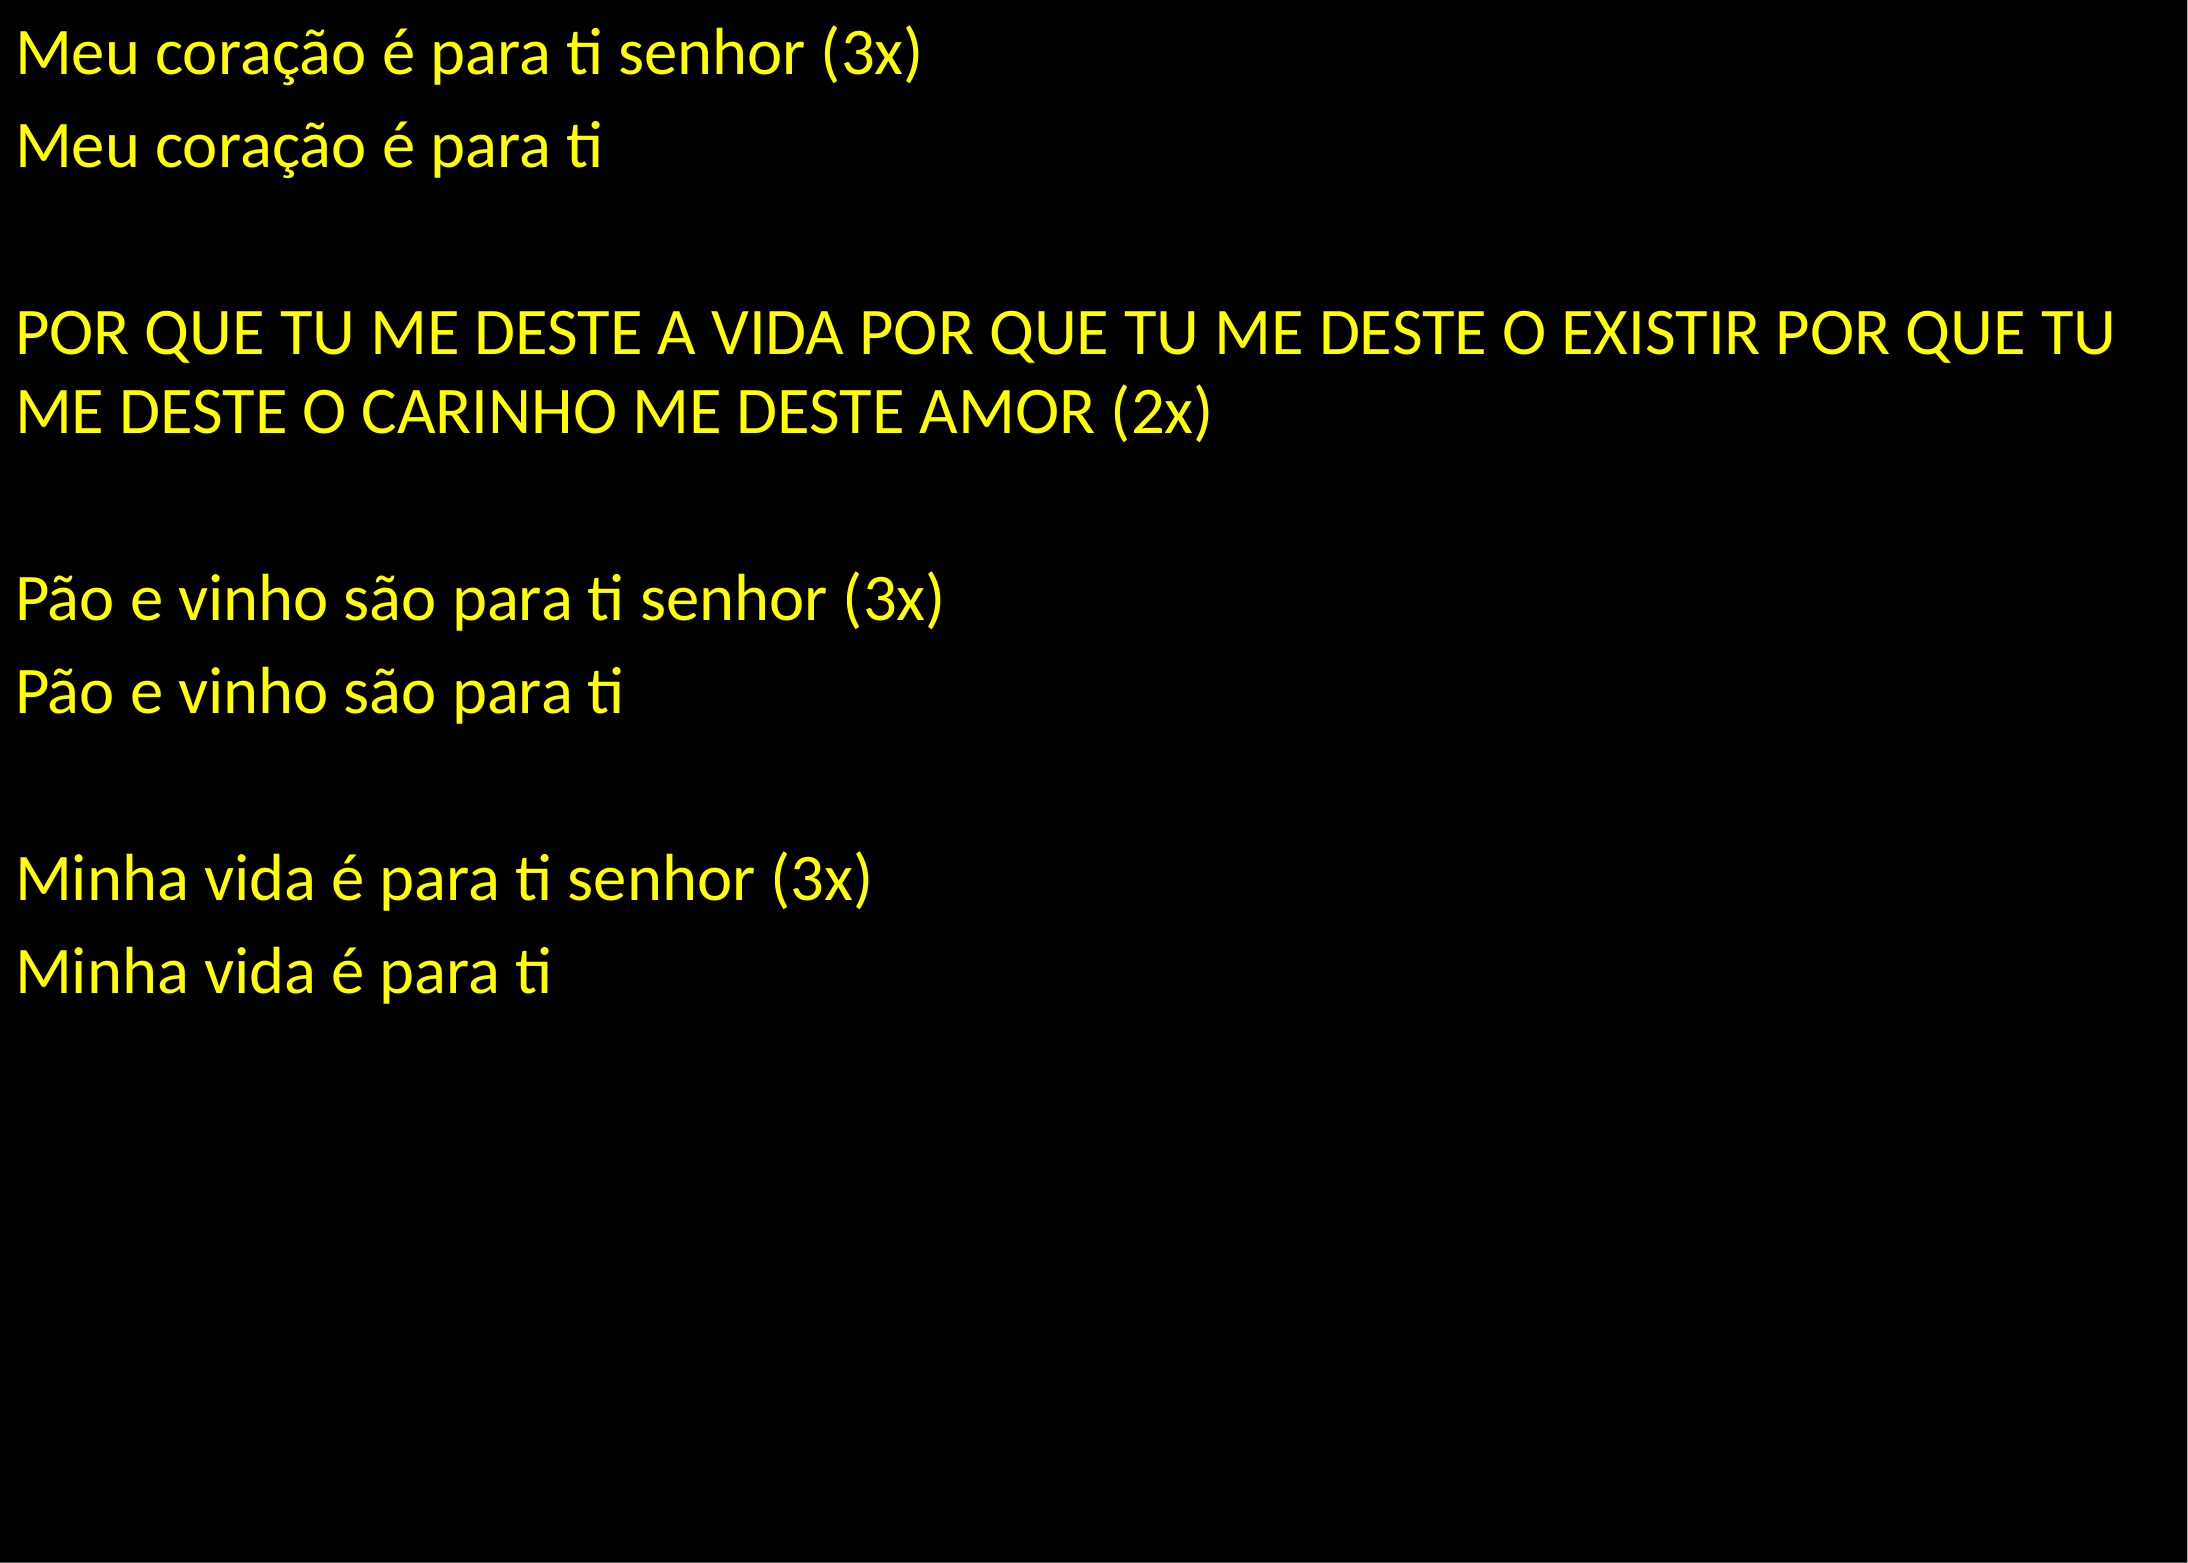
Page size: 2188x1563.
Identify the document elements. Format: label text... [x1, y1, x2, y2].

subtitle Meu coração é para ti senhor (3x) Meu coração é para ti POR QUE TU ME DESTE A VIDA POR QUE TU ME DESTE O EXISTIR POR QUE TU ME DESTE O CARINHO ME DESTE AMOR (2x) Pão e vinho são para ti senhor (3x) Pão e vinho são para ti Minha vida é para ti senhor (3x) Minha vida é para ti [0, 0, 2188, 1563]
